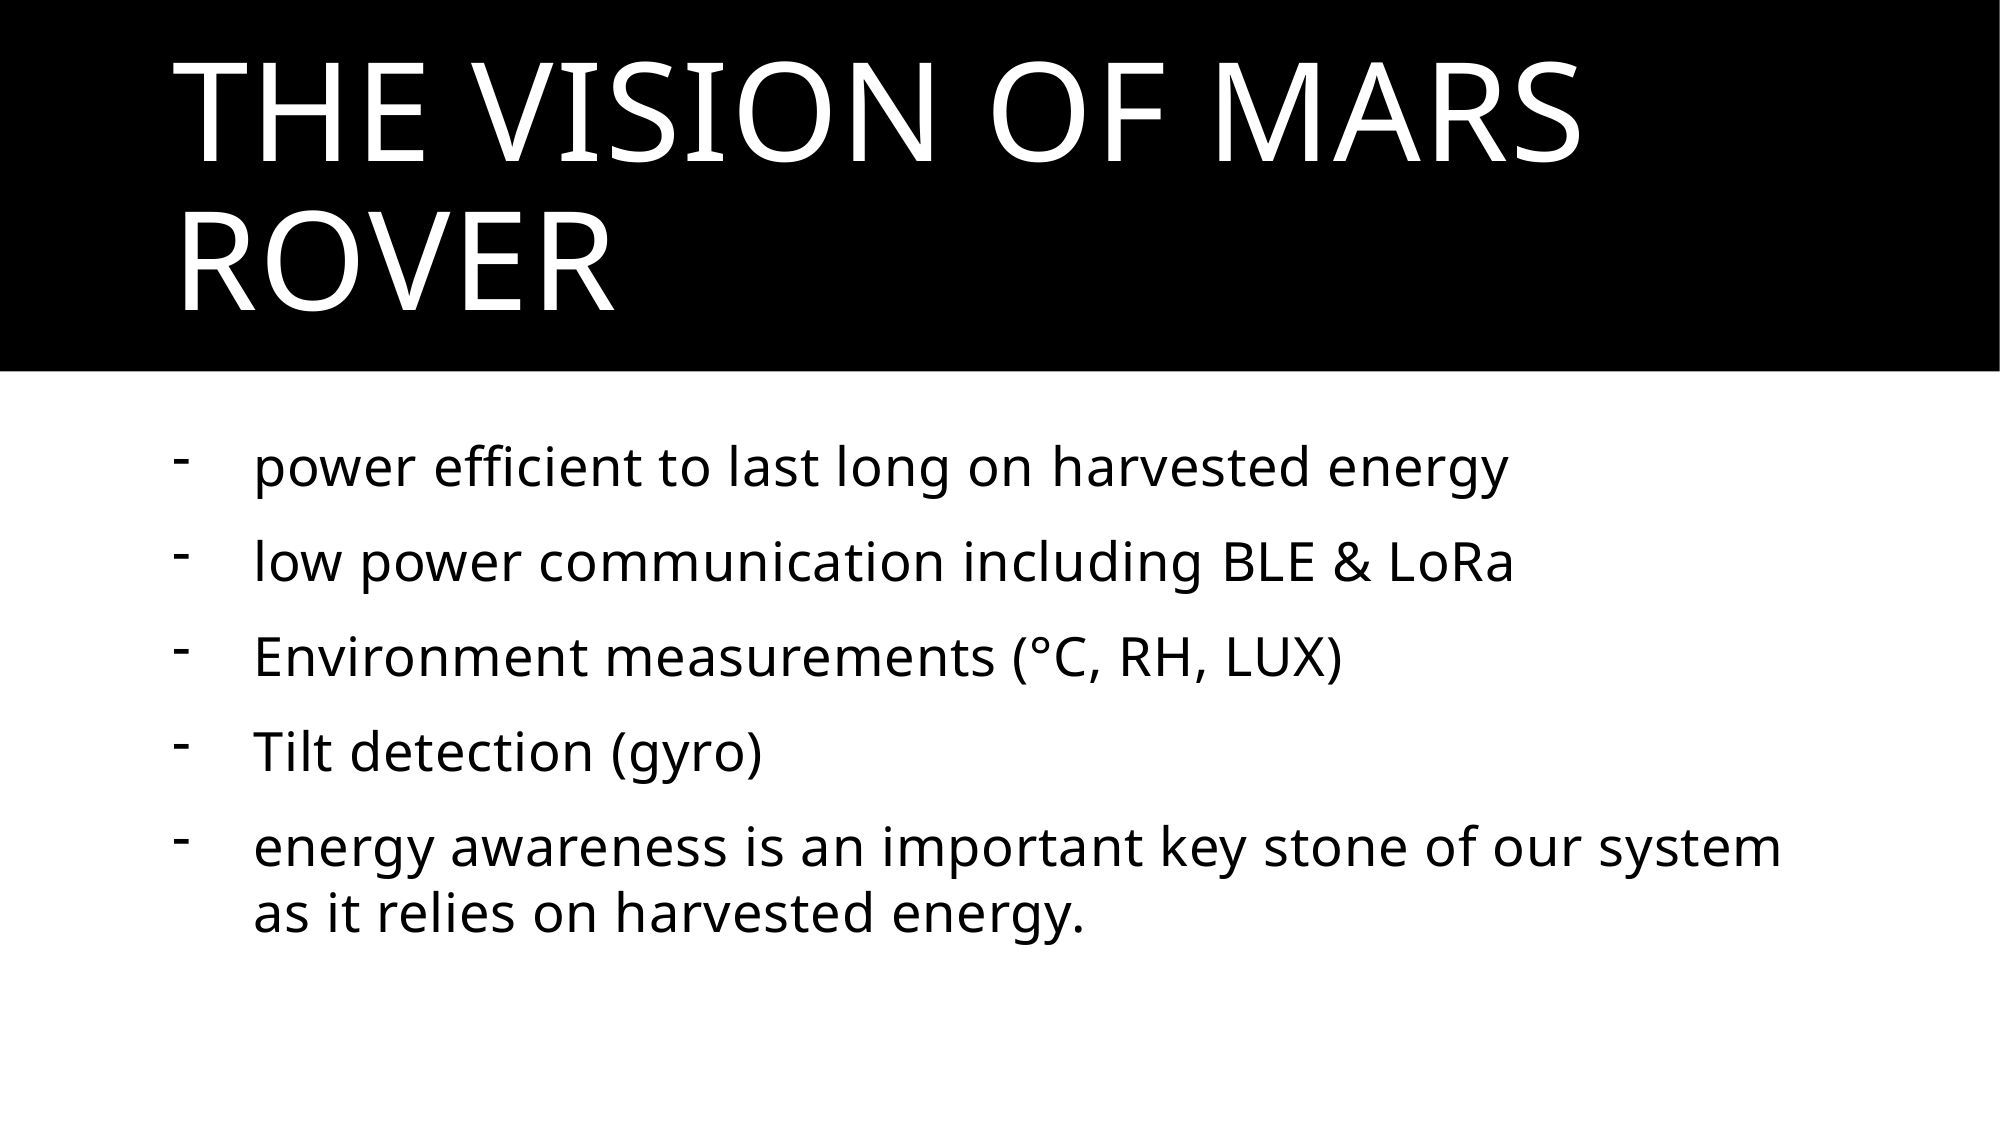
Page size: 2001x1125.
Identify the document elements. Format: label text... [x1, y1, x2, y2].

list power efficient to last long on harvested energy low power communication including BLE & LoRa Environment measurements (°C, RH, LUX) Tilt detection (gyro) energy awareness is an important key stone of our system as it relies on harvested energy. [157, 424, 1842, 1014]
title The vision of mars rover [157, 52, 1842, 331]
